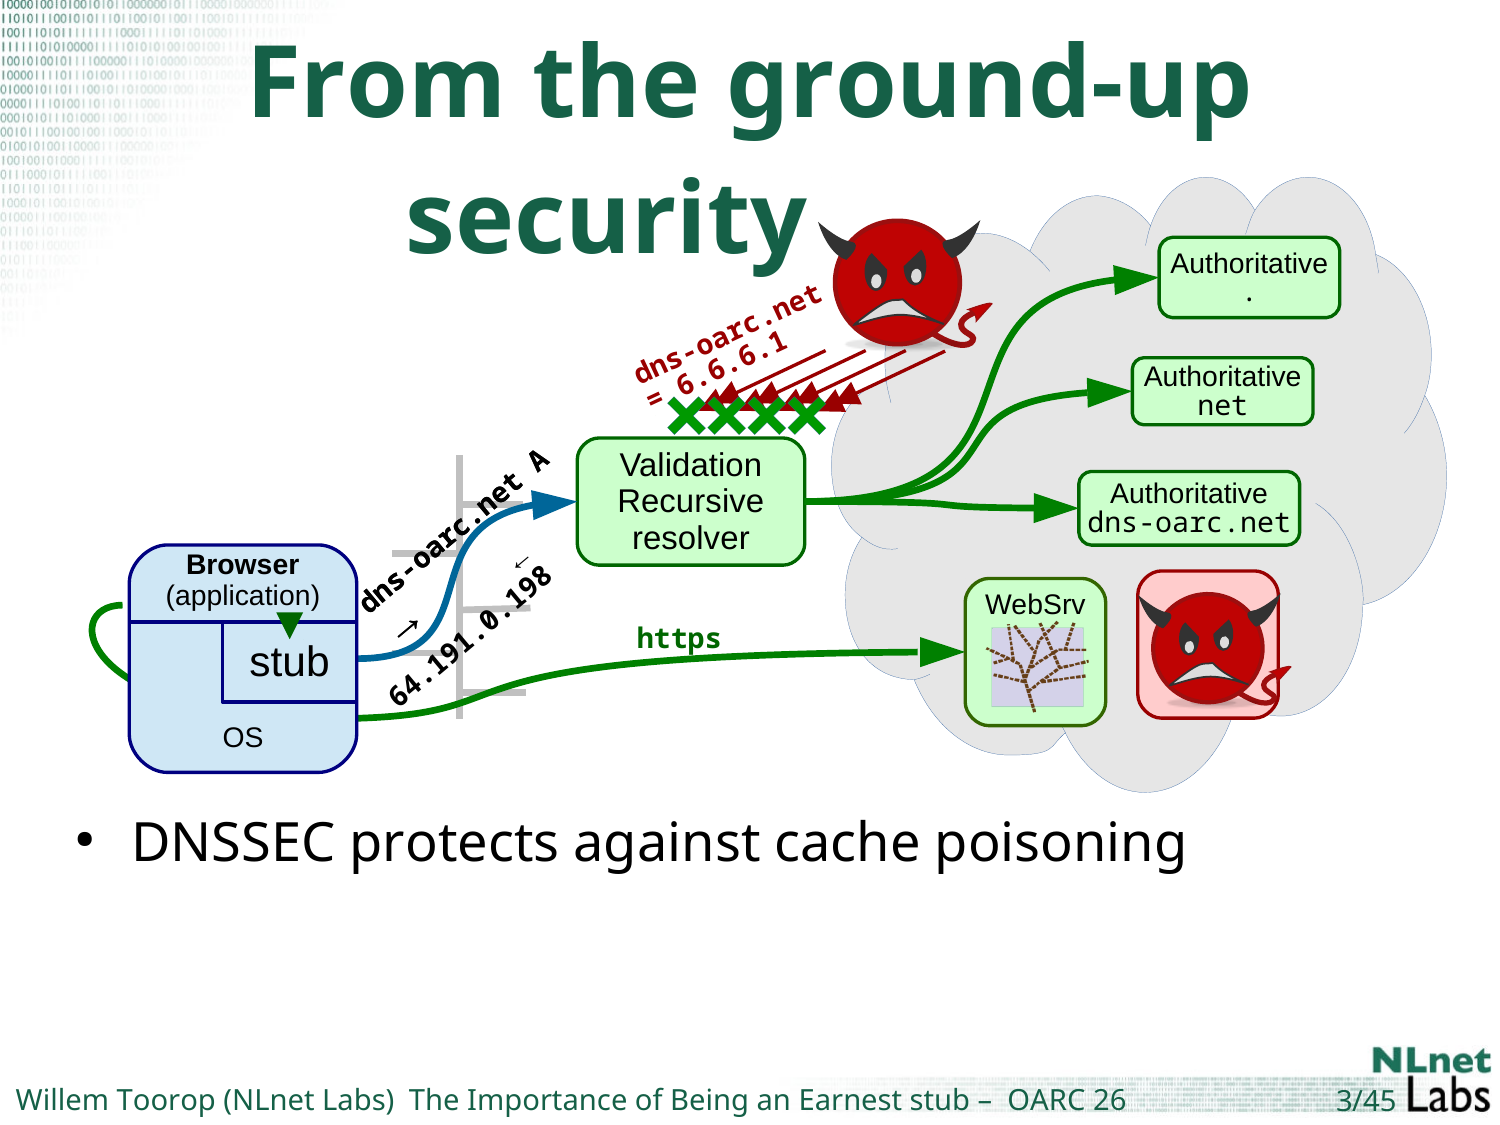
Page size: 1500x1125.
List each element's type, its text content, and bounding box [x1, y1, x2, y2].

picture [0, 0, 1447, 793]
picture [774, 1037, 1492, 1124]
list DNSSEC protects against cache poisoning [75, 803, 1425, 991]
title From the ground-up security [75, 31, 1425, 263]
